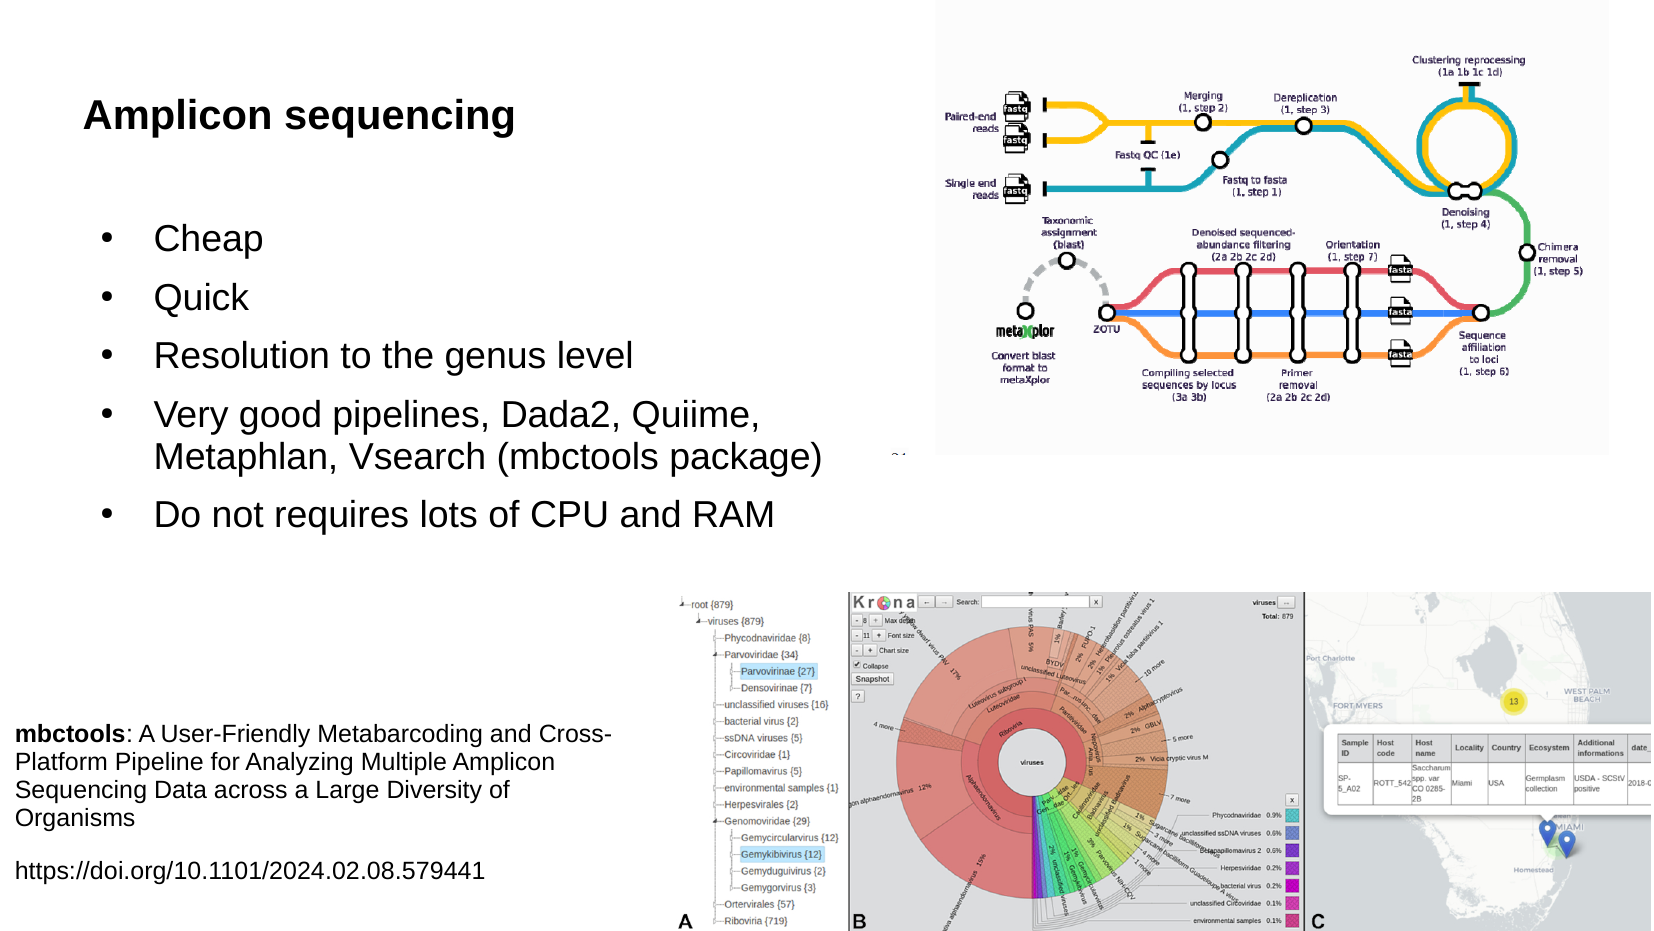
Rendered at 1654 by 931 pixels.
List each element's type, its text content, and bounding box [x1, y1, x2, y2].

title Amplicon sequencing [82, 37, 862, 193]
list Cheap Quick Resolution to the genus level Very good pipelines, Dada2, Quiime, Metaphlan, Vsearch (mbctools package) Do not requires lots of CPU and RAM [82, 217, 826, 758]
text_box mbctools: A User-Friendly Metabarcoding and Cross-Platform Pipeline for Analyzing Multiple Amplicon Sequencing Data across a Large Diversity of Organisms https://doi.org/10.1101/2024.02.08.579441 [0, 712, 638, 930]
picture [675, 592, 1651, 931]
picture [862, 0, 1651, 455]
